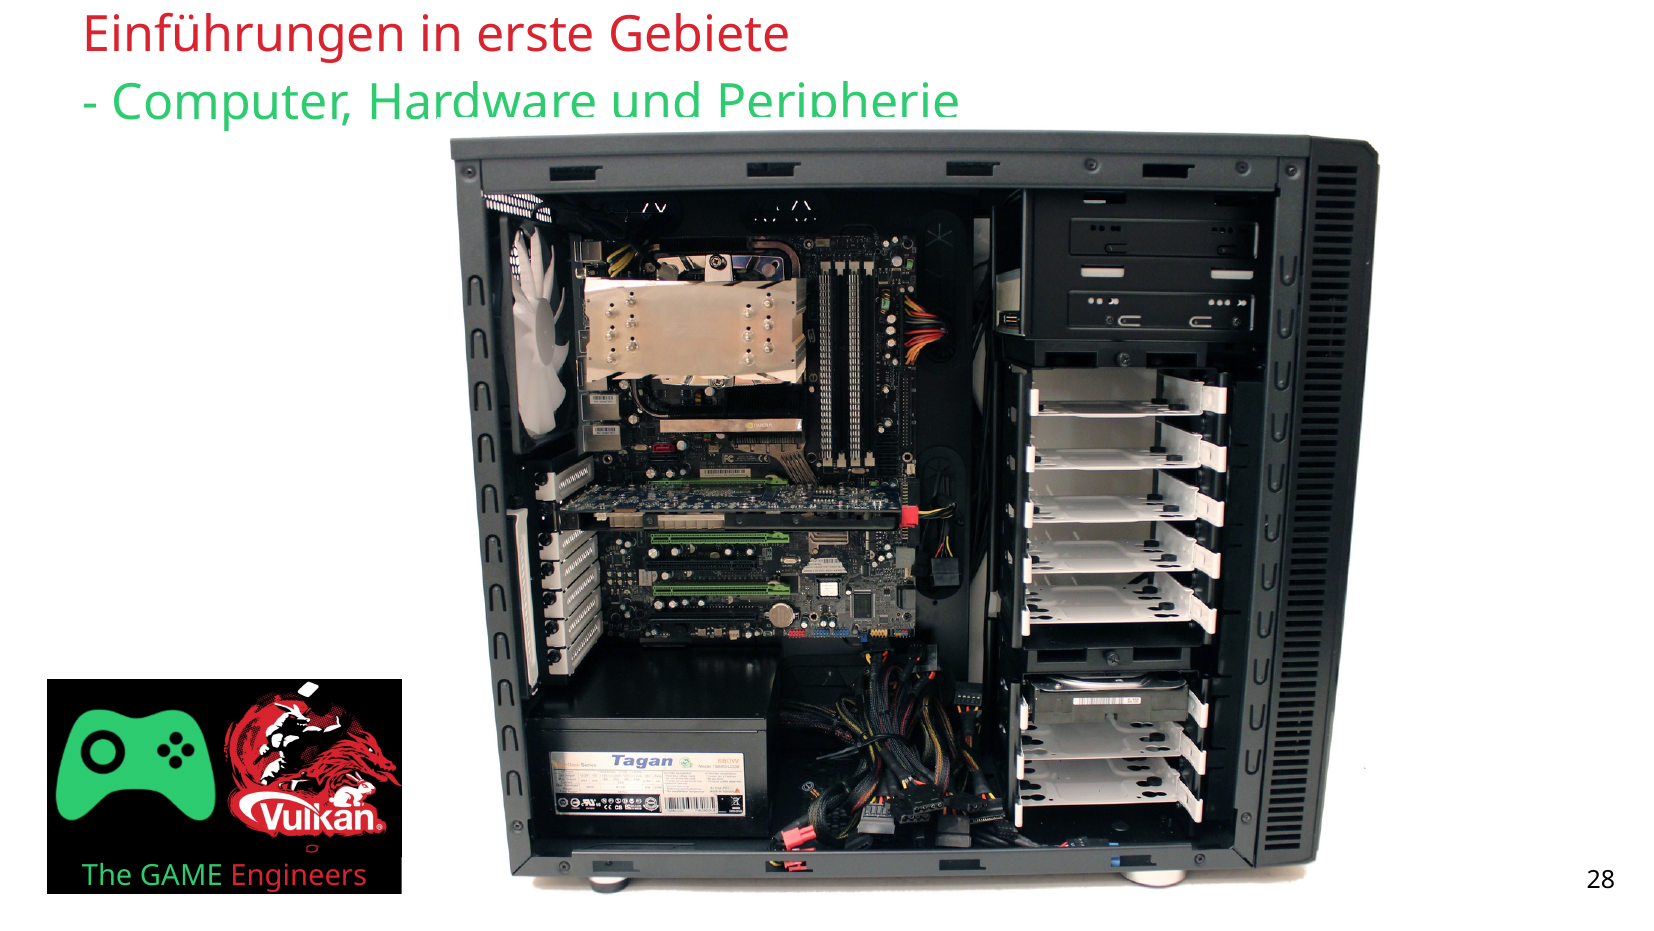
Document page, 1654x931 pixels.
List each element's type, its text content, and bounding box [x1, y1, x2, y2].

picture [437, 117, 1406, 898]
title Einführungen in erste Gebiete - Computer, Hardware und Peripherie [82, 7, 1571, 125]
picture [47, 679, 402, 857]
